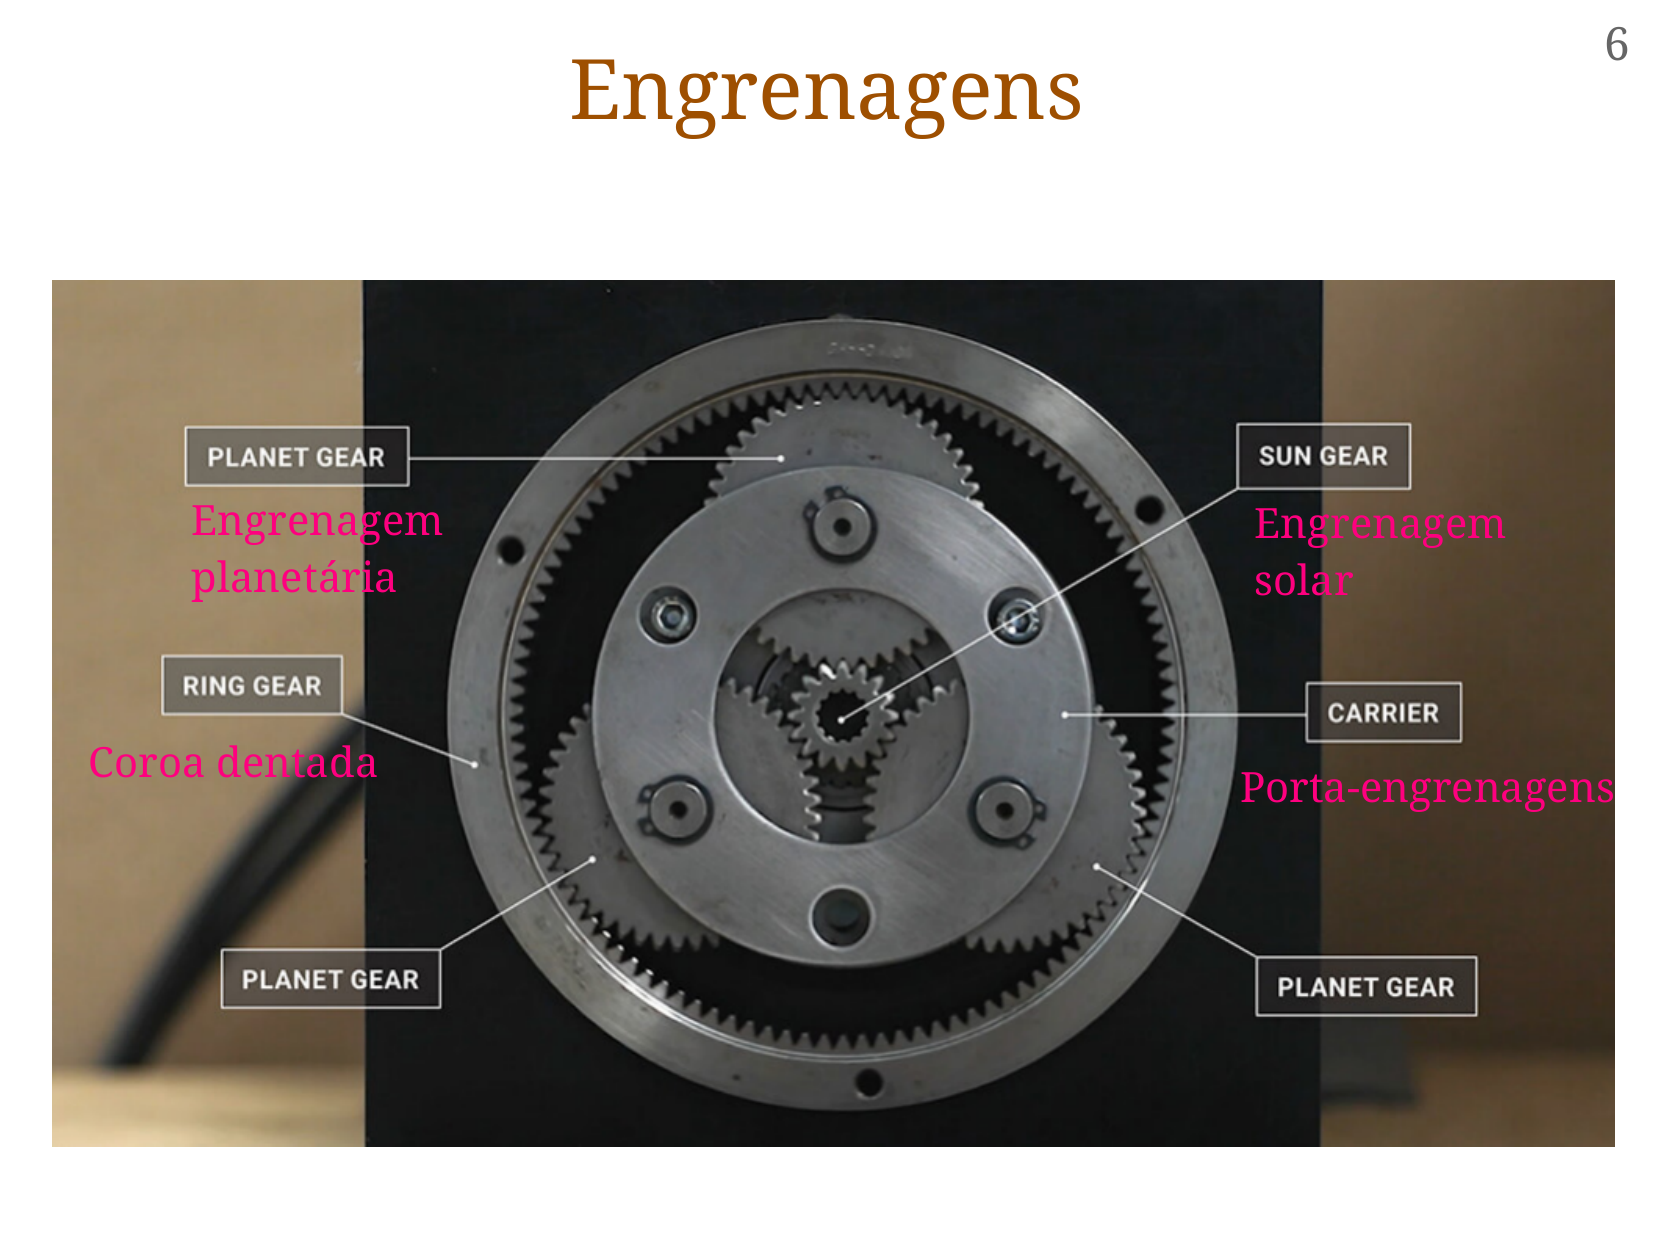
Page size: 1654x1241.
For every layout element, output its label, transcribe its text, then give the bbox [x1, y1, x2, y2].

text_box Engrenagem planetária [177, 483, 473, 613]
text_box Porta-engrenagens [1225, 750, 1631, 823]
text_box Engrenagem solar [1240, 486, 1536, 633]
title Engrenagens [59, 29, 1595, 148]
picture [52, 280, 1615, 1147]
text_box Coroa dentada [73, 725, 414, 798]
